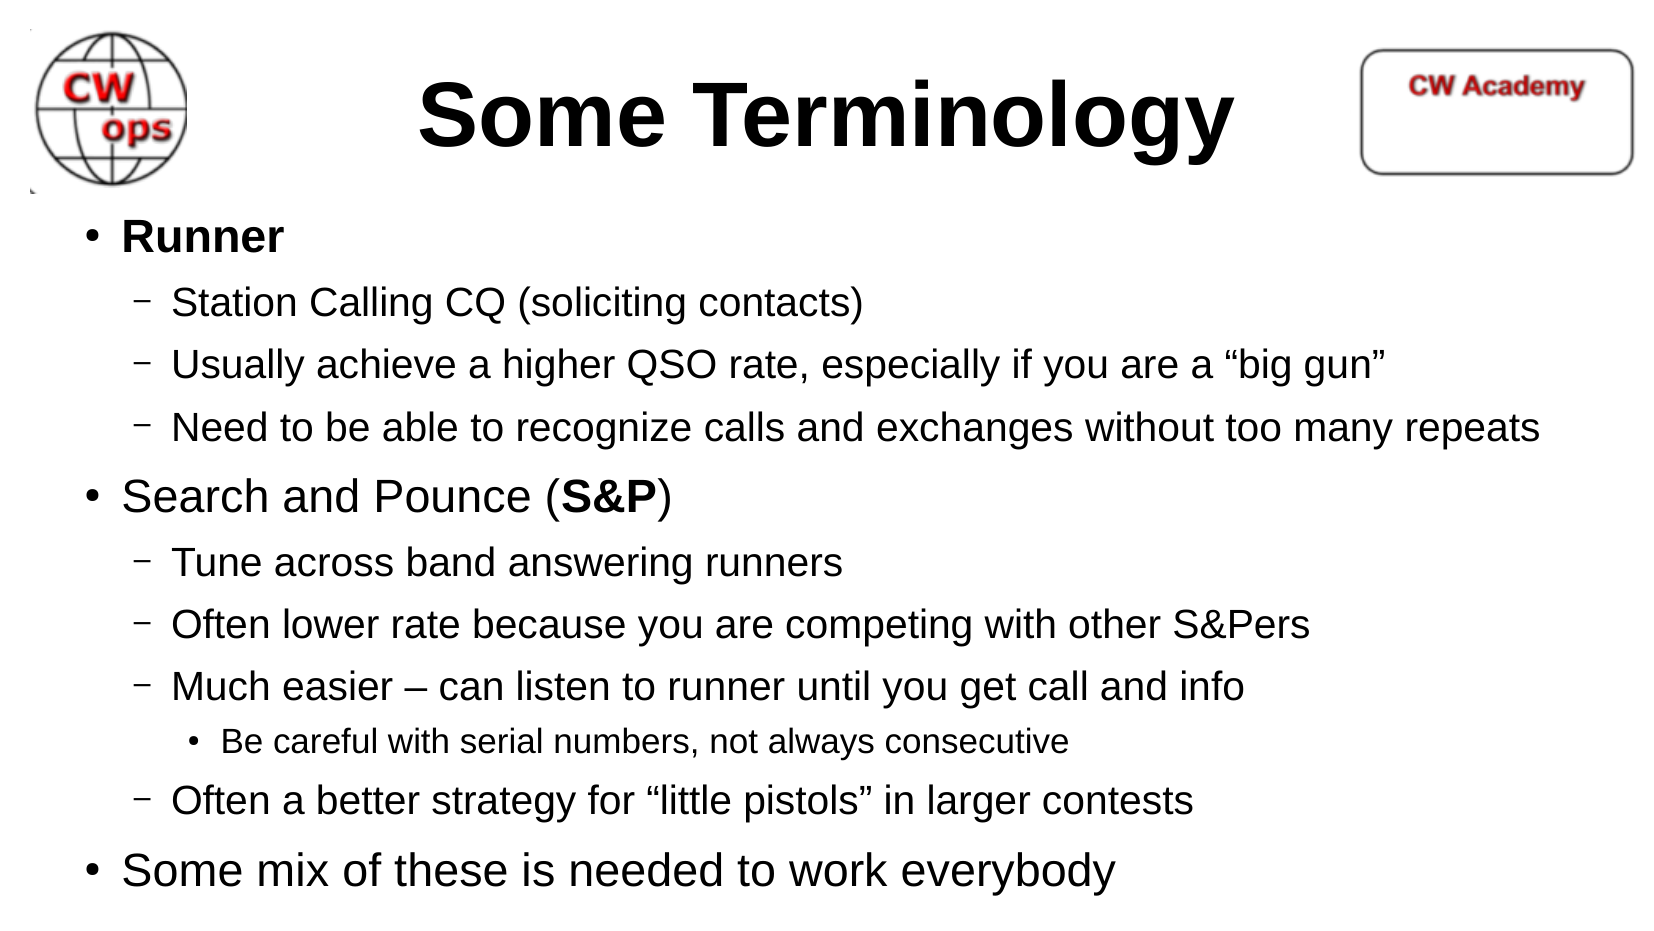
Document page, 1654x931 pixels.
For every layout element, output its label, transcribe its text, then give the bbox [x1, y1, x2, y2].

picture [30, 29, 187, 194]
list Runner Station Calling CQ (soliciting contacts) Usually achieve a higher QSO rate, especially if you are a “big gun” Need to be able to recognize calls and exchanges without too many repeats Search and Pounce (S&P) Tune across band answering runners Often lower rate because you are competing with other S&Pers Much easier – can listen to runner until you get call and info Be careful with serial numbers, not always consecutive Often a better strategy for “little pistols” in larger contests Some mix of these is needed to work everybody [71, 210, 1561, 901]
title Some Terminology [82, 37, 1571, 193]
picture [1571, 37, 1640, 186]
